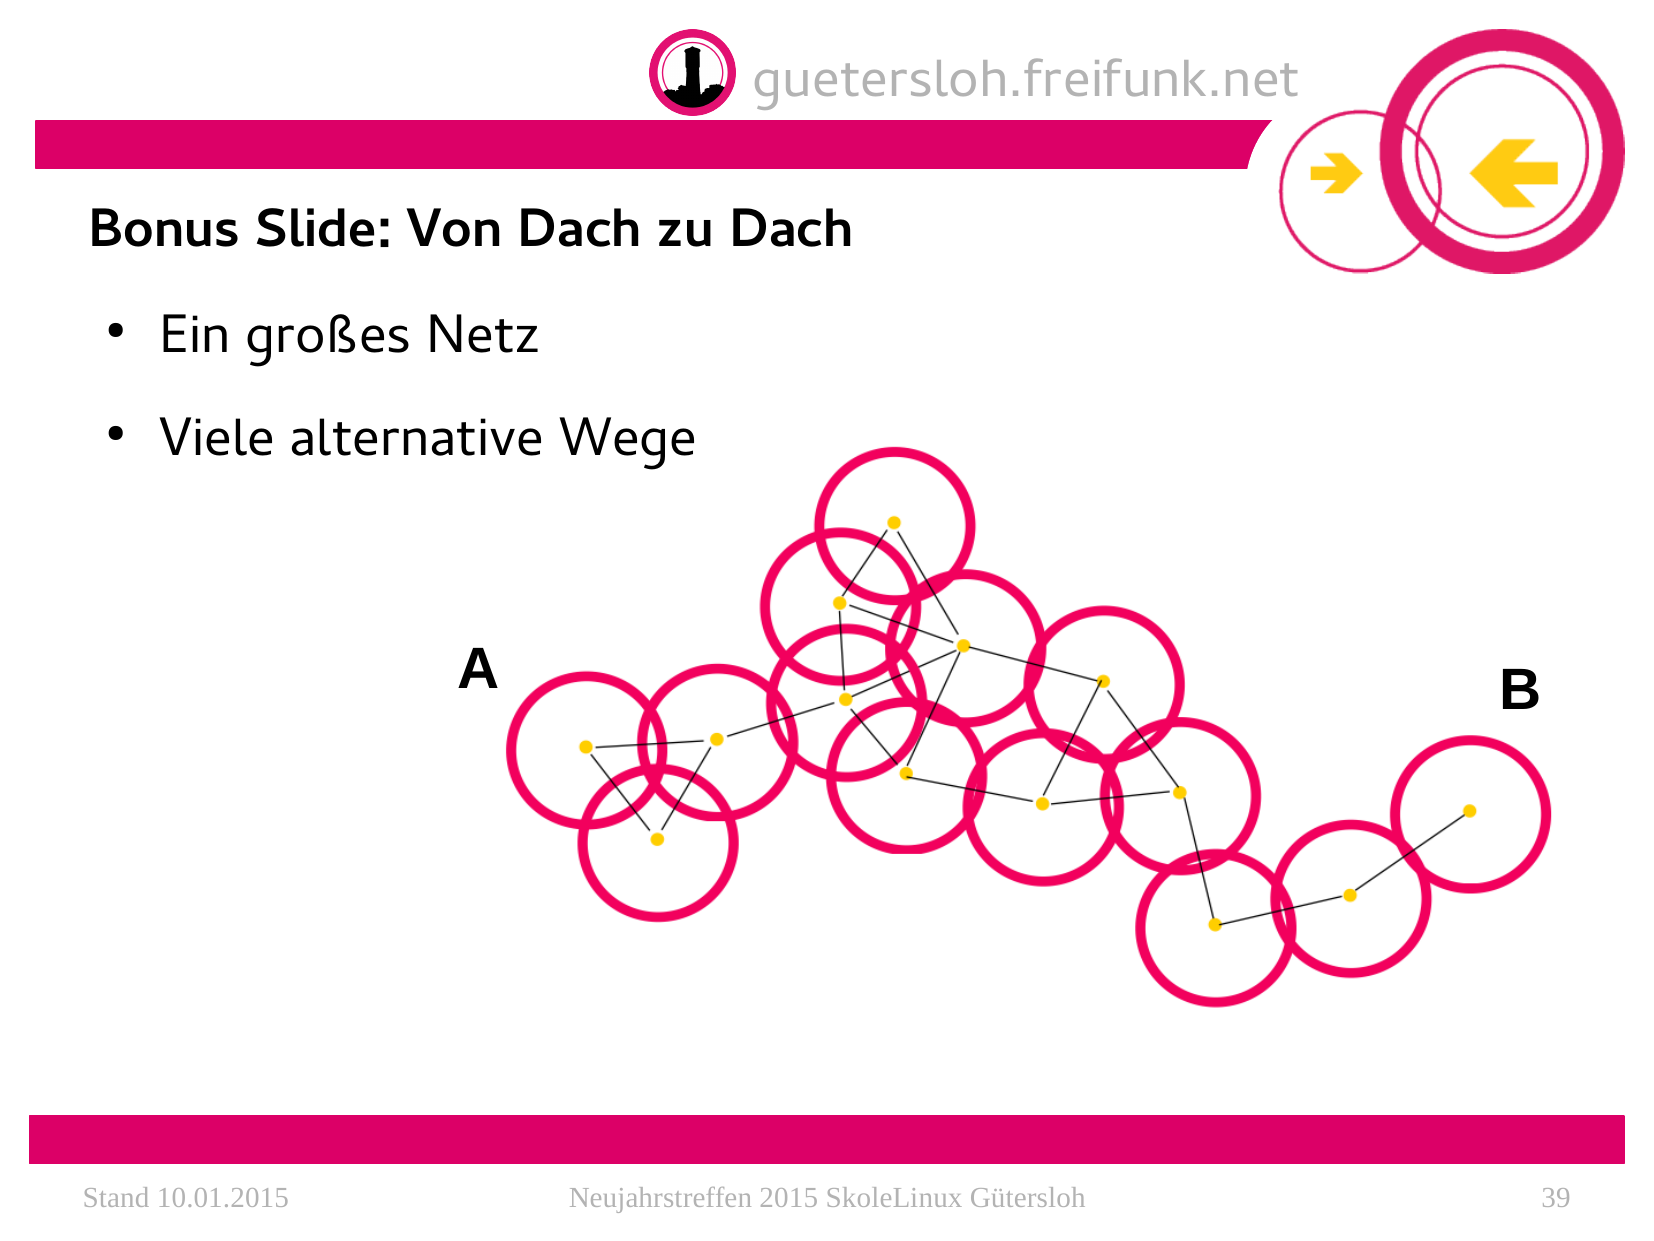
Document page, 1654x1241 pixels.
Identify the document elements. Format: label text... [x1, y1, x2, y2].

picture [649, 29, 736, 116]
title Bonus Slide: Von Dach zu Dach [88, 188, 1123, 278]
picture [460, 413, 1595, 1053]
picture [1278, 29, 1625, 274]
text_box A [442, 628, 502, 709]
text_box B [1484, 649, 1553, 739]
list Ein großes Netz Viele alternative Wege [88, 295, 1565, 1015]
